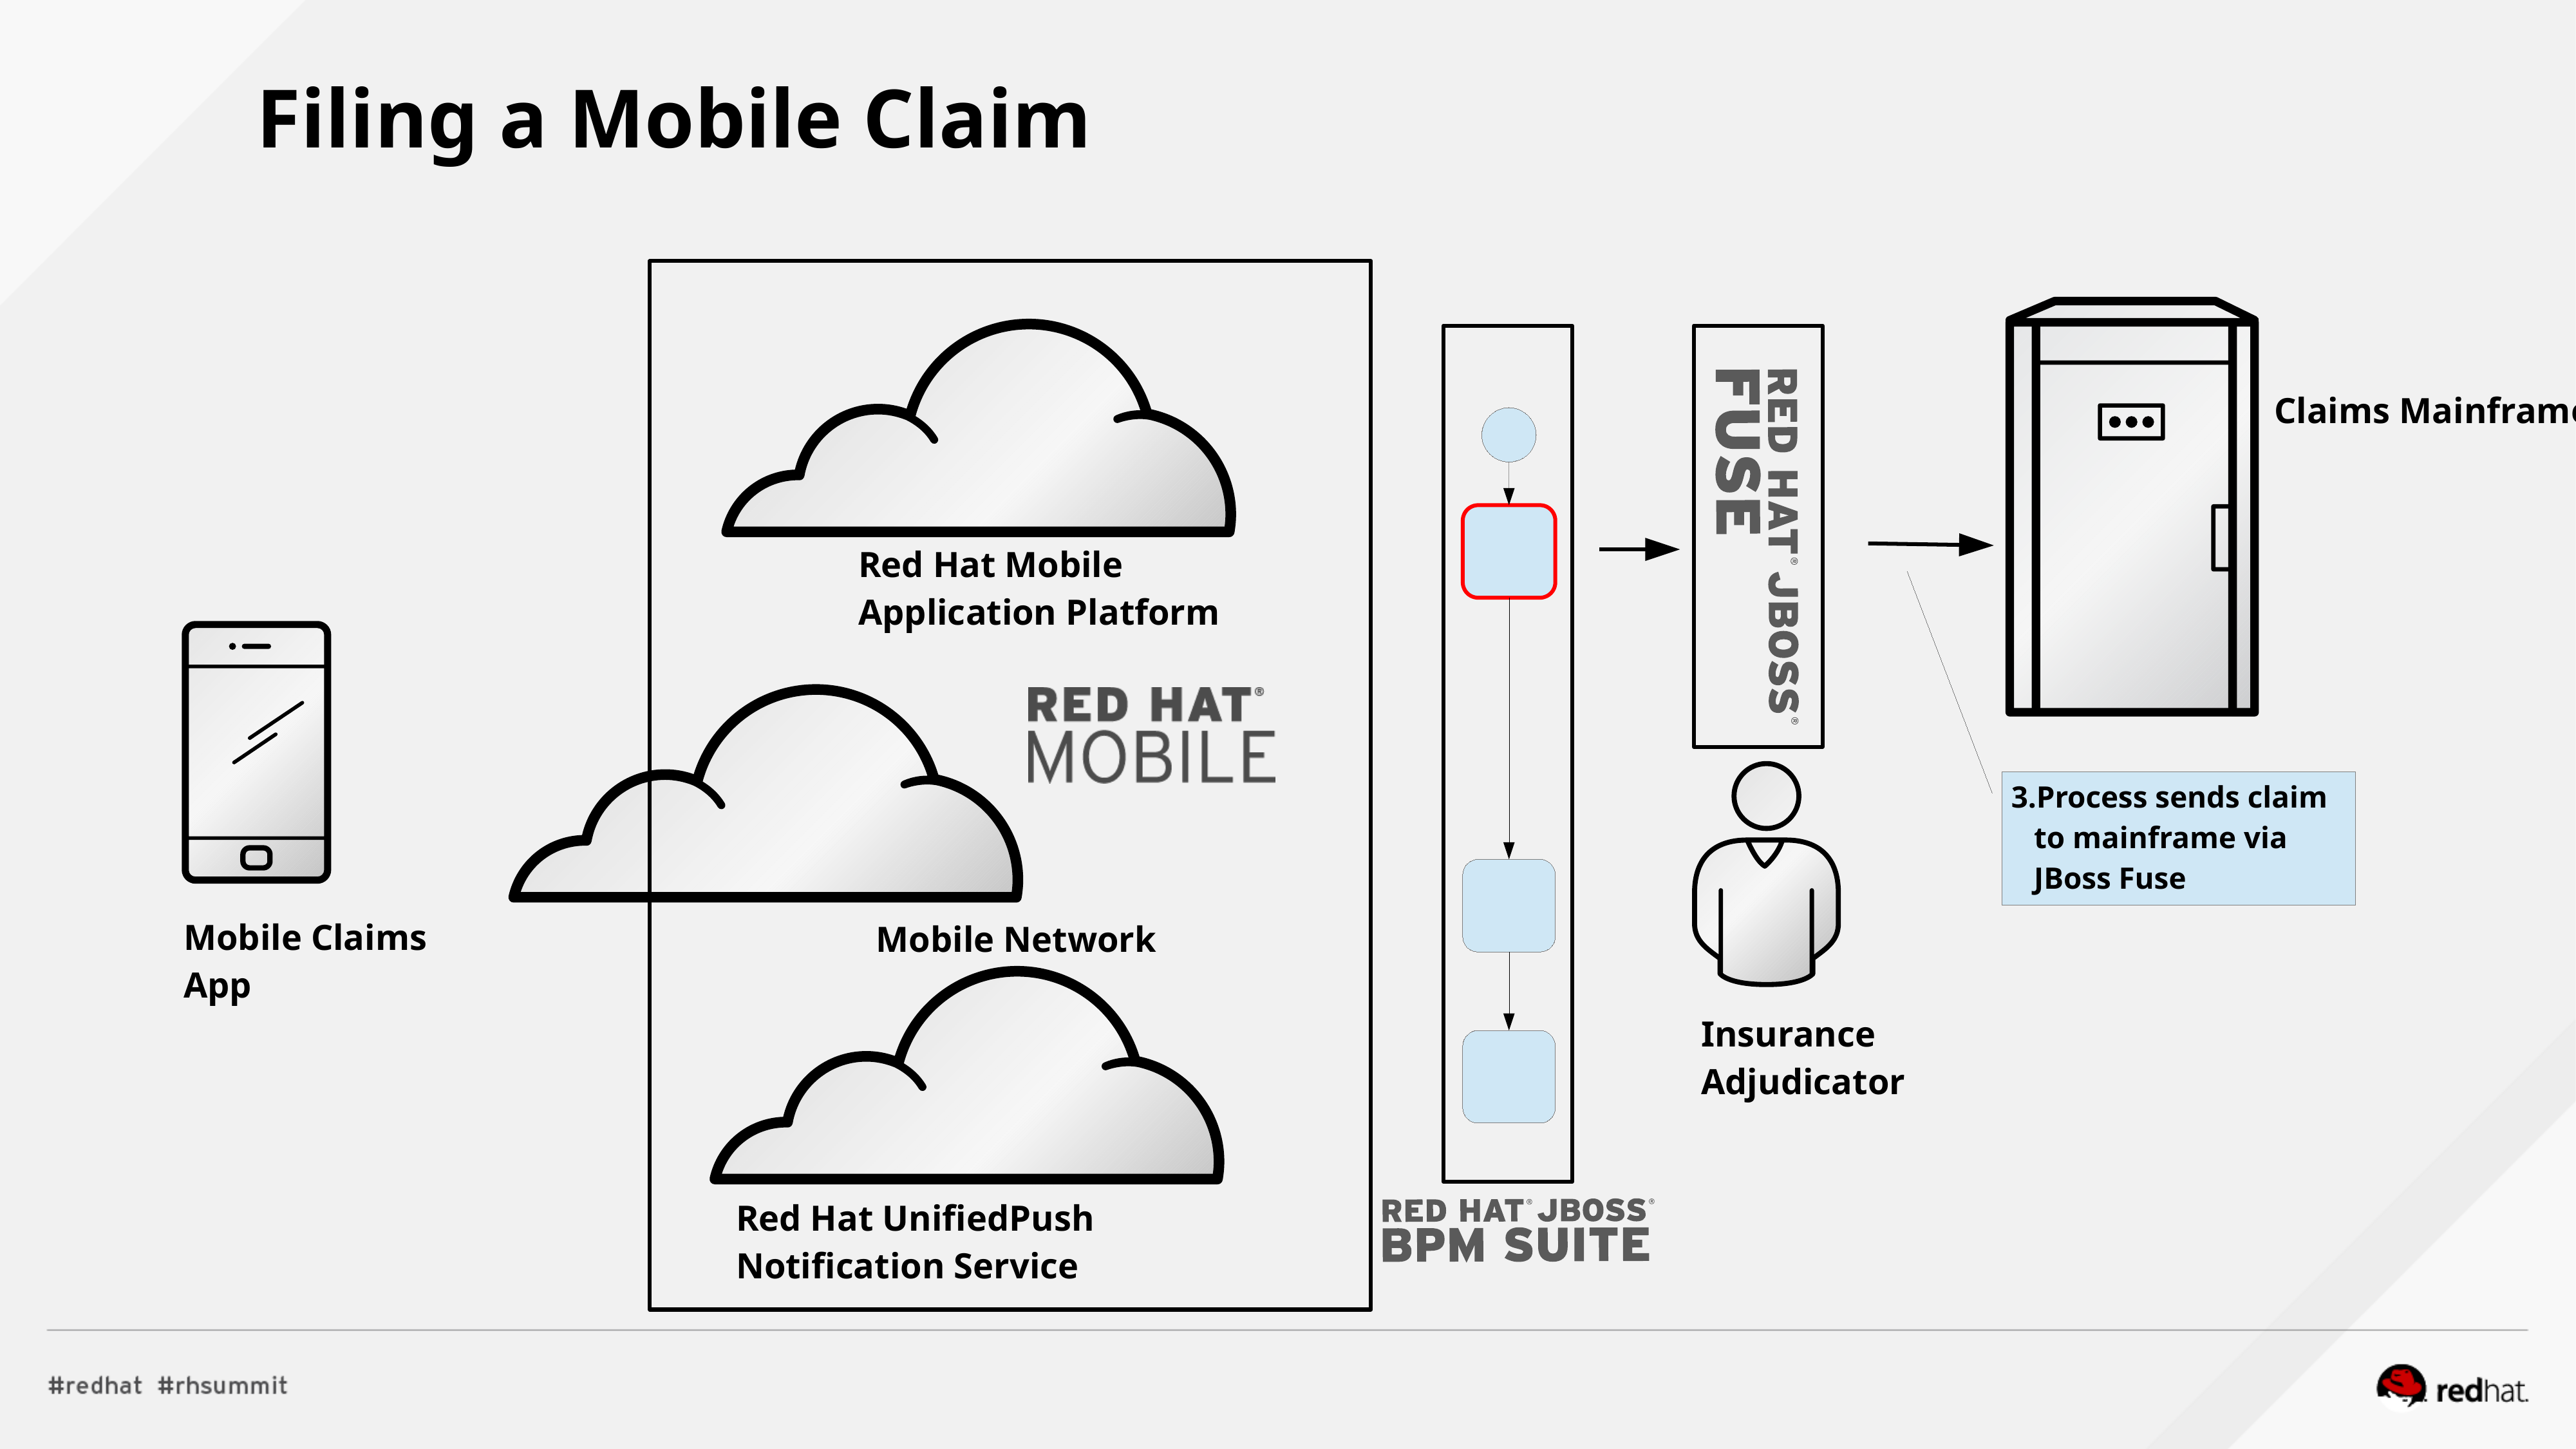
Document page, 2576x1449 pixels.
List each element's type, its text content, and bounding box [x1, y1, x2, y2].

text_box Red Hat Mobile Application Platform [849, 535, 1277, 643]
text_box Insurance Adjudicator [1691, 1005, 2044, 1113]
text_box Claims Mainframe [2264, 381, 2576, 440]
text_box Mobile Claims App [174, 907, 361, 1016]
text_box [1481, 407, 1537, 462]
title Filing a Mobile Claim [256, 57, 2447, 176]
text_box [1462, 1030, 1556, 1123]
picture [0, 0, 2576, 1449]
text_box Process sends claim to mainframe via JBoss Fuse [2002, 772, 2356, 905]
text_box [1462, 505, 1556, 598]
text_box [1462, 859, 1556, 952]
